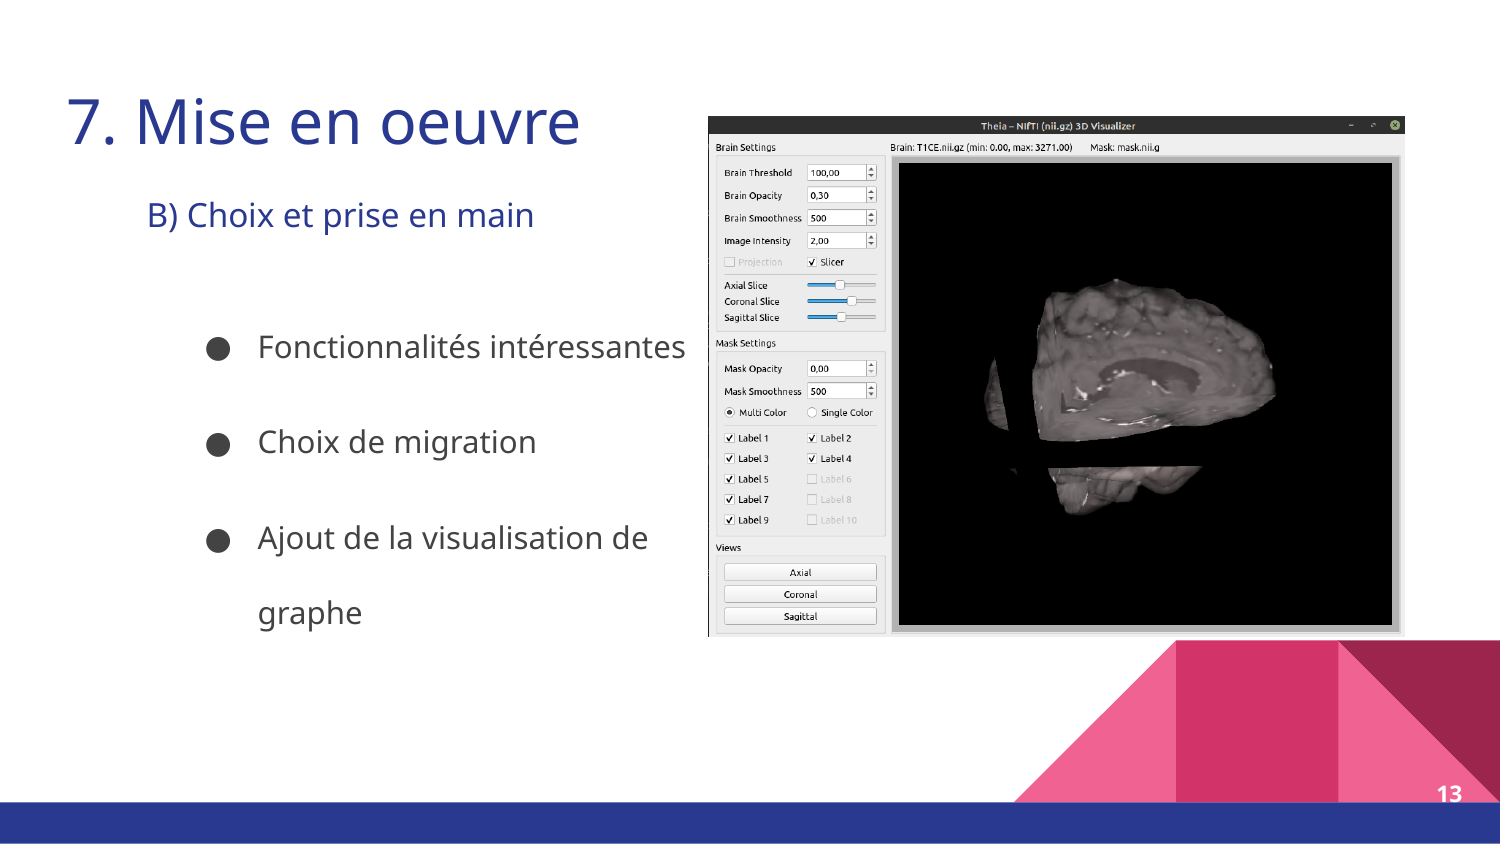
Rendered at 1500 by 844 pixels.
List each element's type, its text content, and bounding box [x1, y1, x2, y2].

text_box B) Choix et prise en main [131, 178, 708, 249]
picture [708, 116, 1405, 637]
title 7. Mise en oeuvre [51, 67, 1449, 167]
slide_number <number> [1387, 762, 1478, 828]
list Fonctionnalités intéressantes Choix de migration Ajout de la visualisation de graphe [167, 274, 726, 750]
